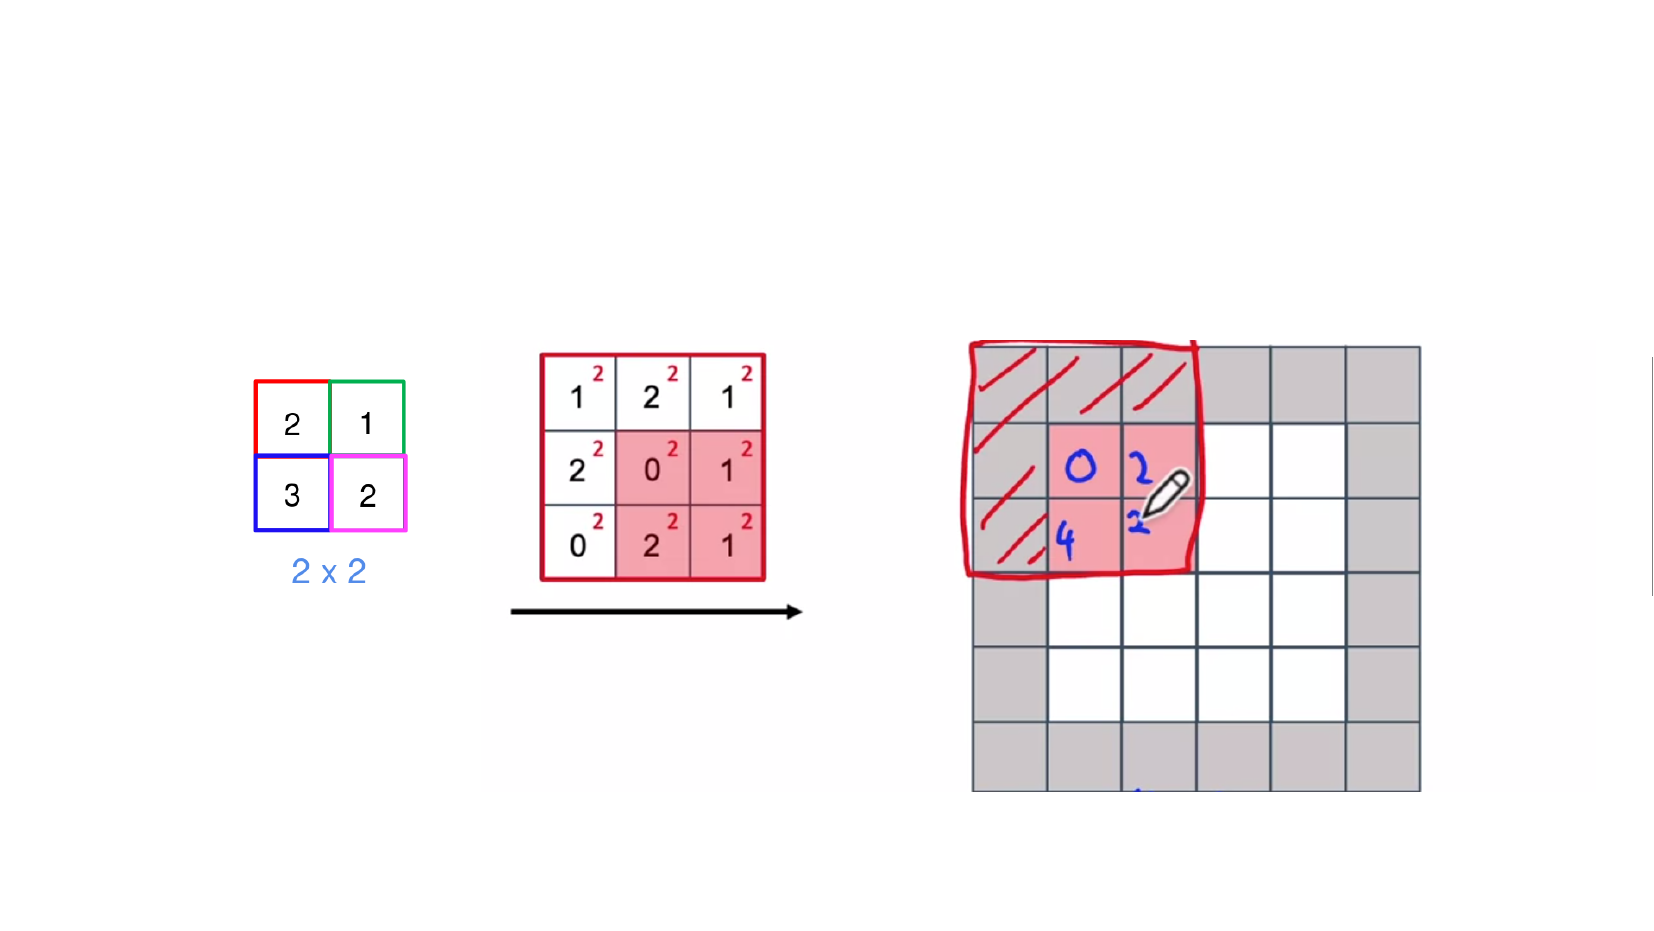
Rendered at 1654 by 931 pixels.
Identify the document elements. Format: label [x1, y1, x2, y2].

picture [0, 340, 1653, 792]
